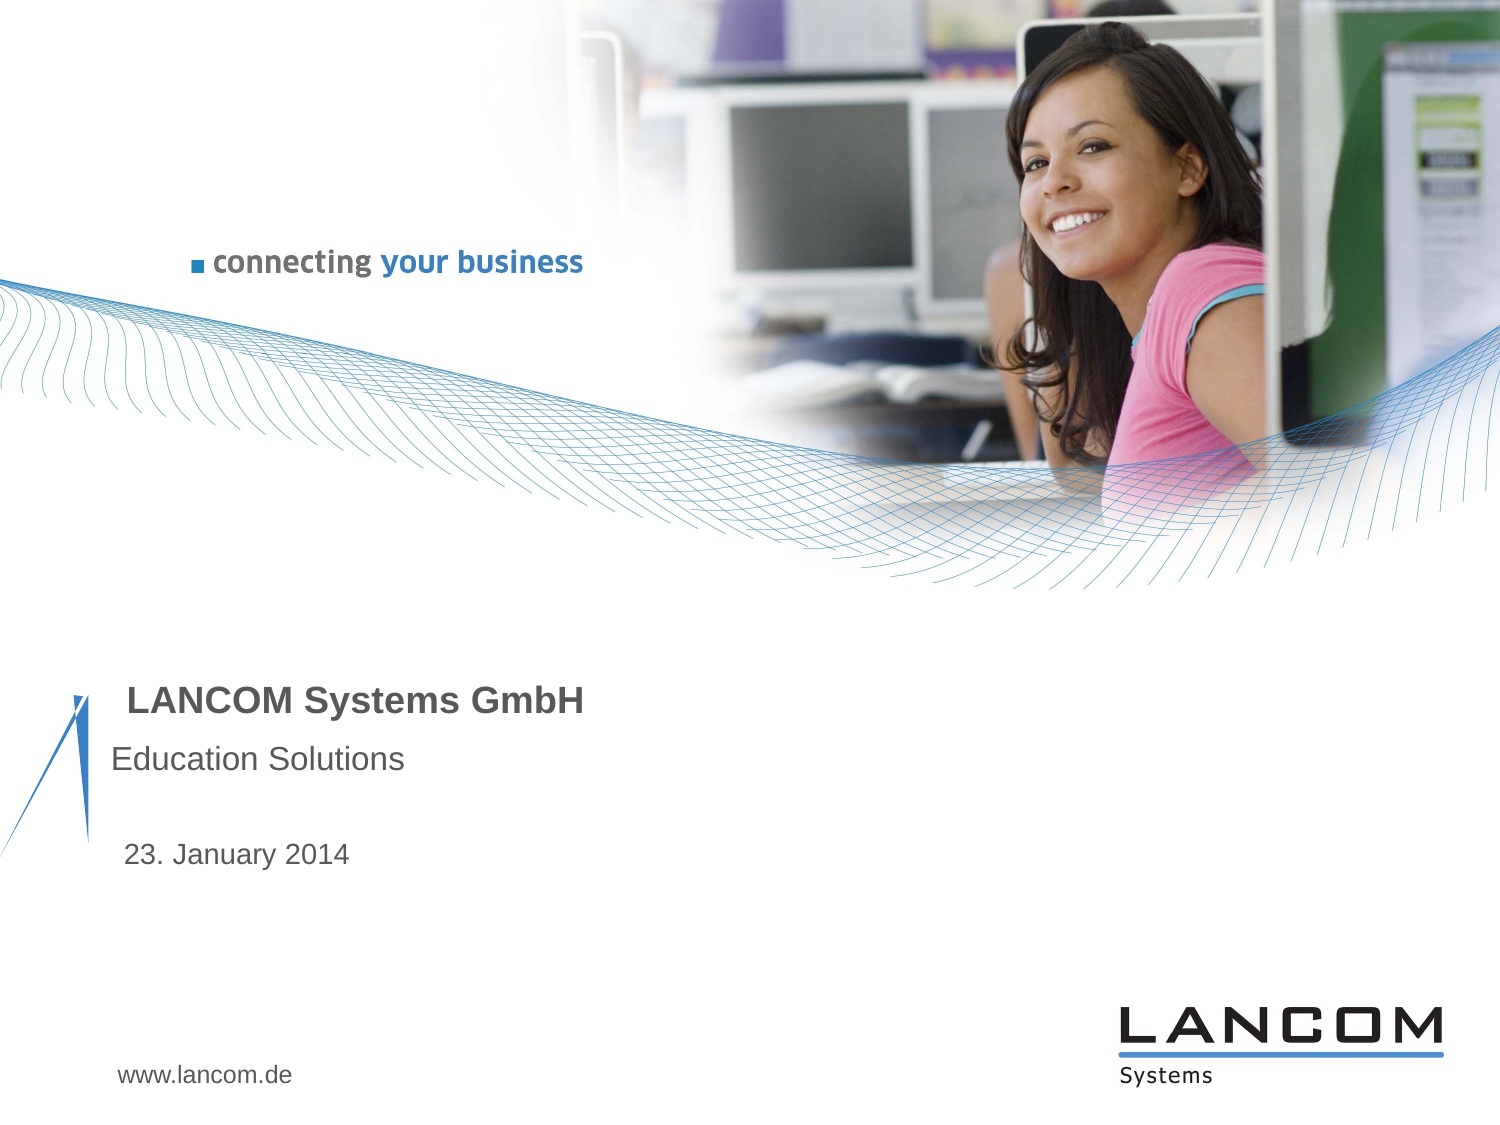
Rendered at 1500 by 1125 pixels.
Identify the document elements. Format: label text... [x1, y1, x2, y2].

list LANCOM Systems GmbH [111, 667, 1223, 729]
picture [0, 0, 1500, 708]
picture [1117, 1006, 1444, 1088]
subtitle Education Solutions [95, 729, 1146, 857]
list 23. January 2014 [109, 827, 1144, 883]
